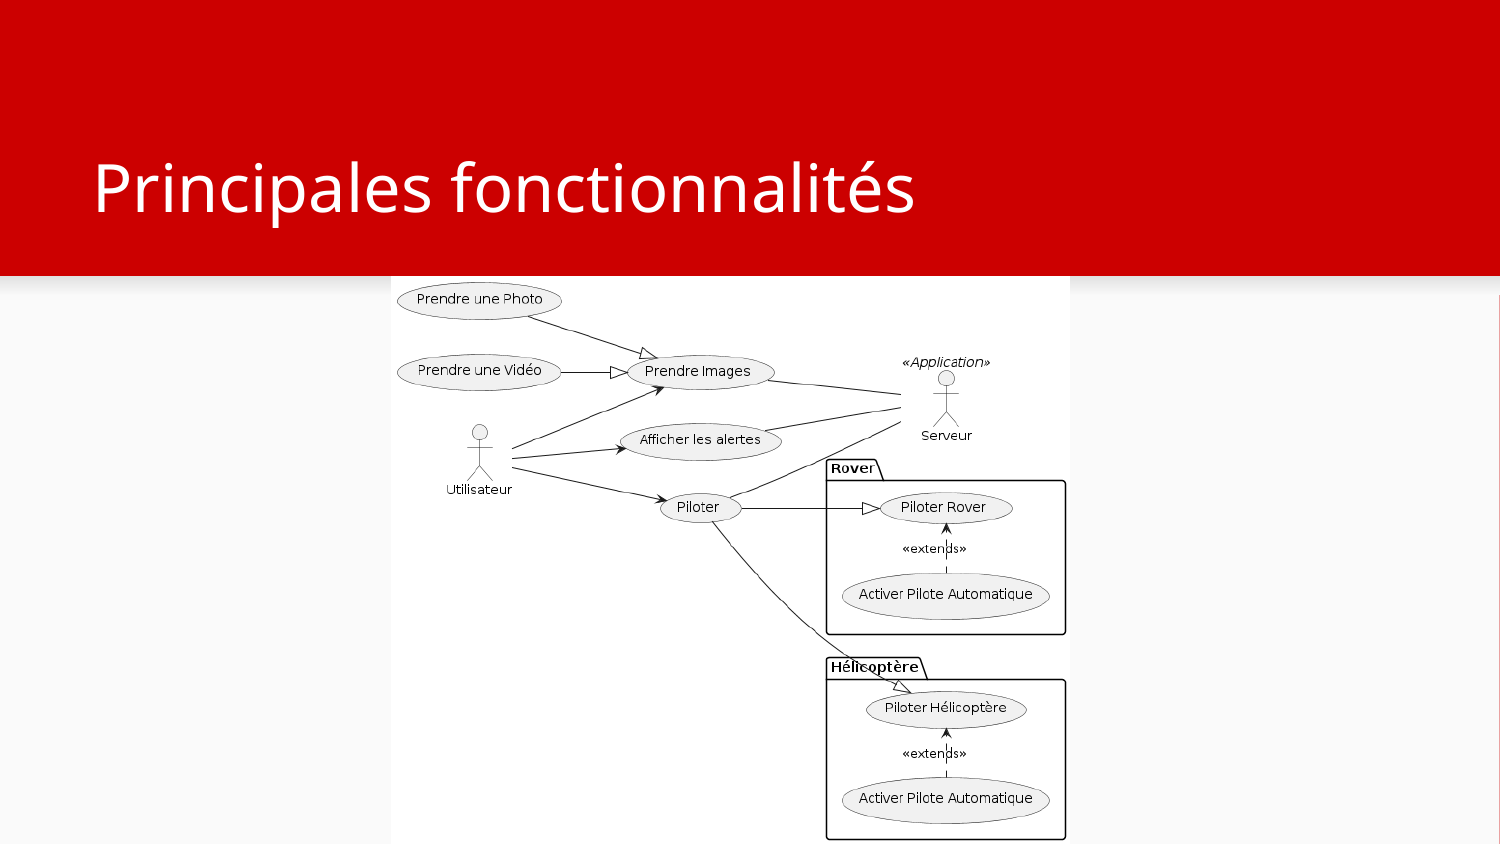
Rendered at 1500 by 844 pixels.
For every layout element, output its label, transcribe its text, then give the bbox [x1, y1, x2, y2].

picture [391, 276, 1070, 844]
title Principales fonctionnalités [77, 121, 1427, 248]
